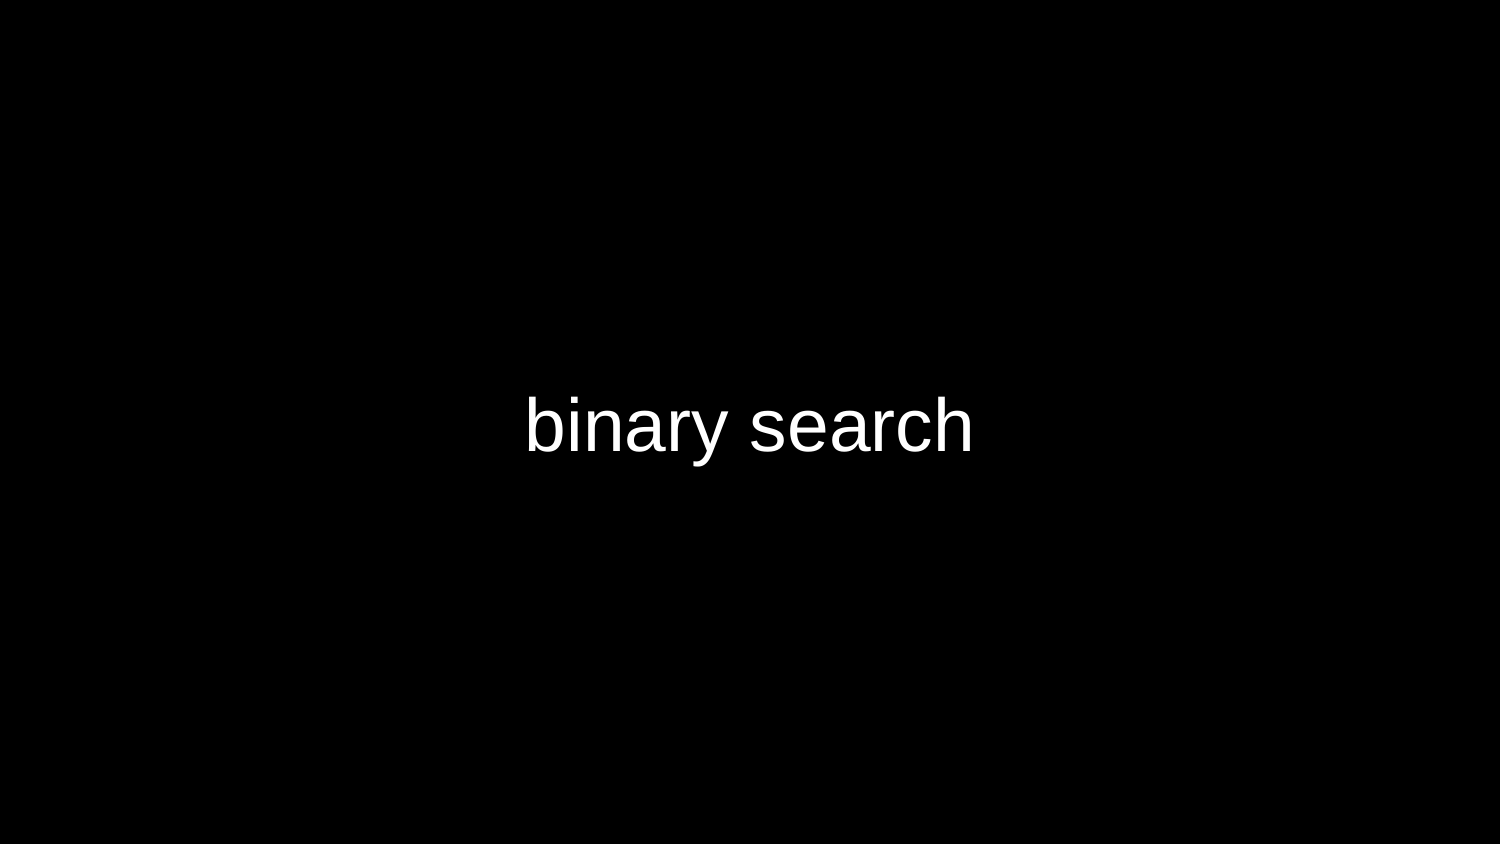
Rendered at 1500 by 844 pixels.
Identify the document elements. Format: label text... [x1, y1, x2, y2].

title binary search [51, 352, 1449, 491]
